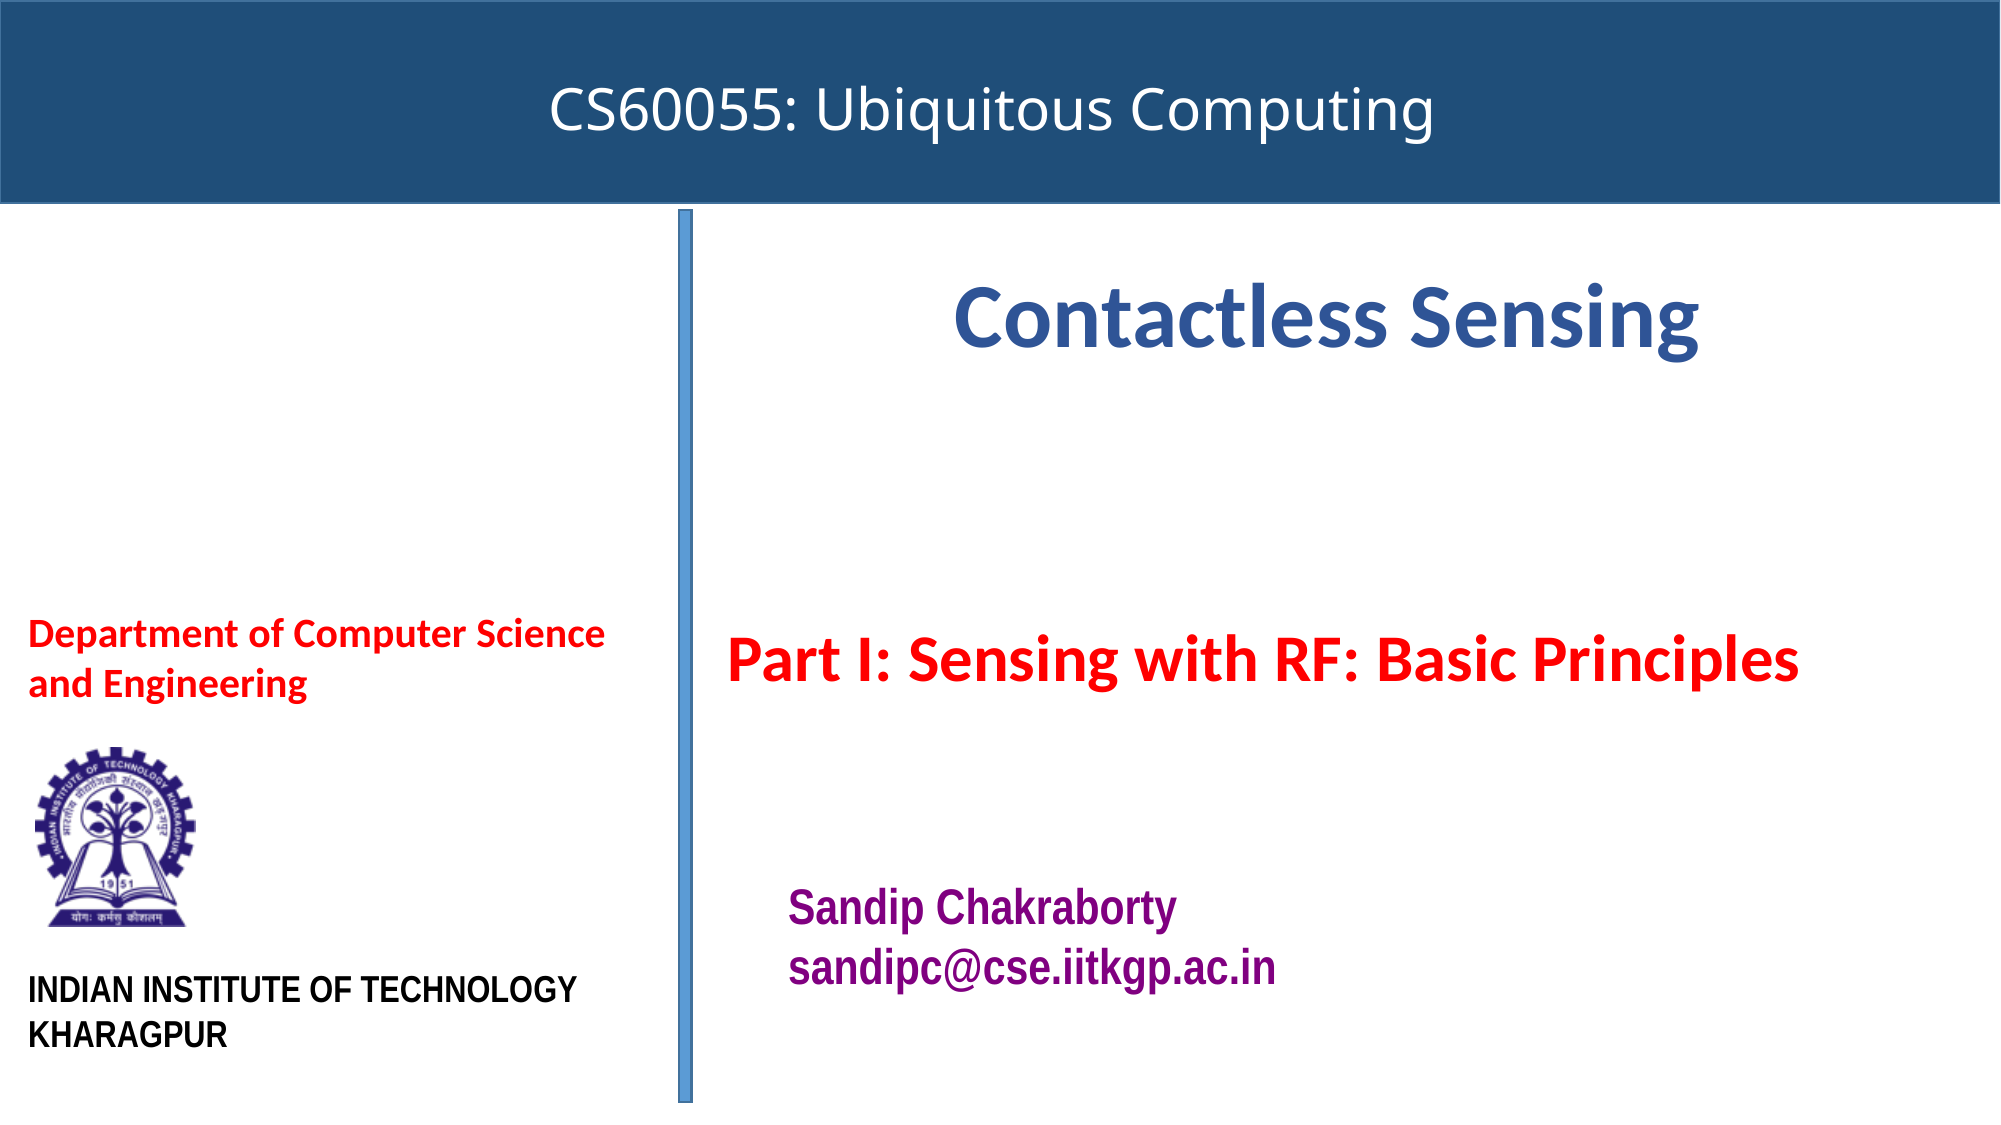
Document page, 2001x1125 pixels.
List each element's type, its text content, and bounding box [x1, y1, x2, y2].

text_box Contactless Sensing [693, 247, 1963, 375]
title CS60055: Ubiquitous Computing [0, 10, 2000, 200]
text_box Part I: Sensing with RF: Basic Principles [712, 607, 1979, 704]
